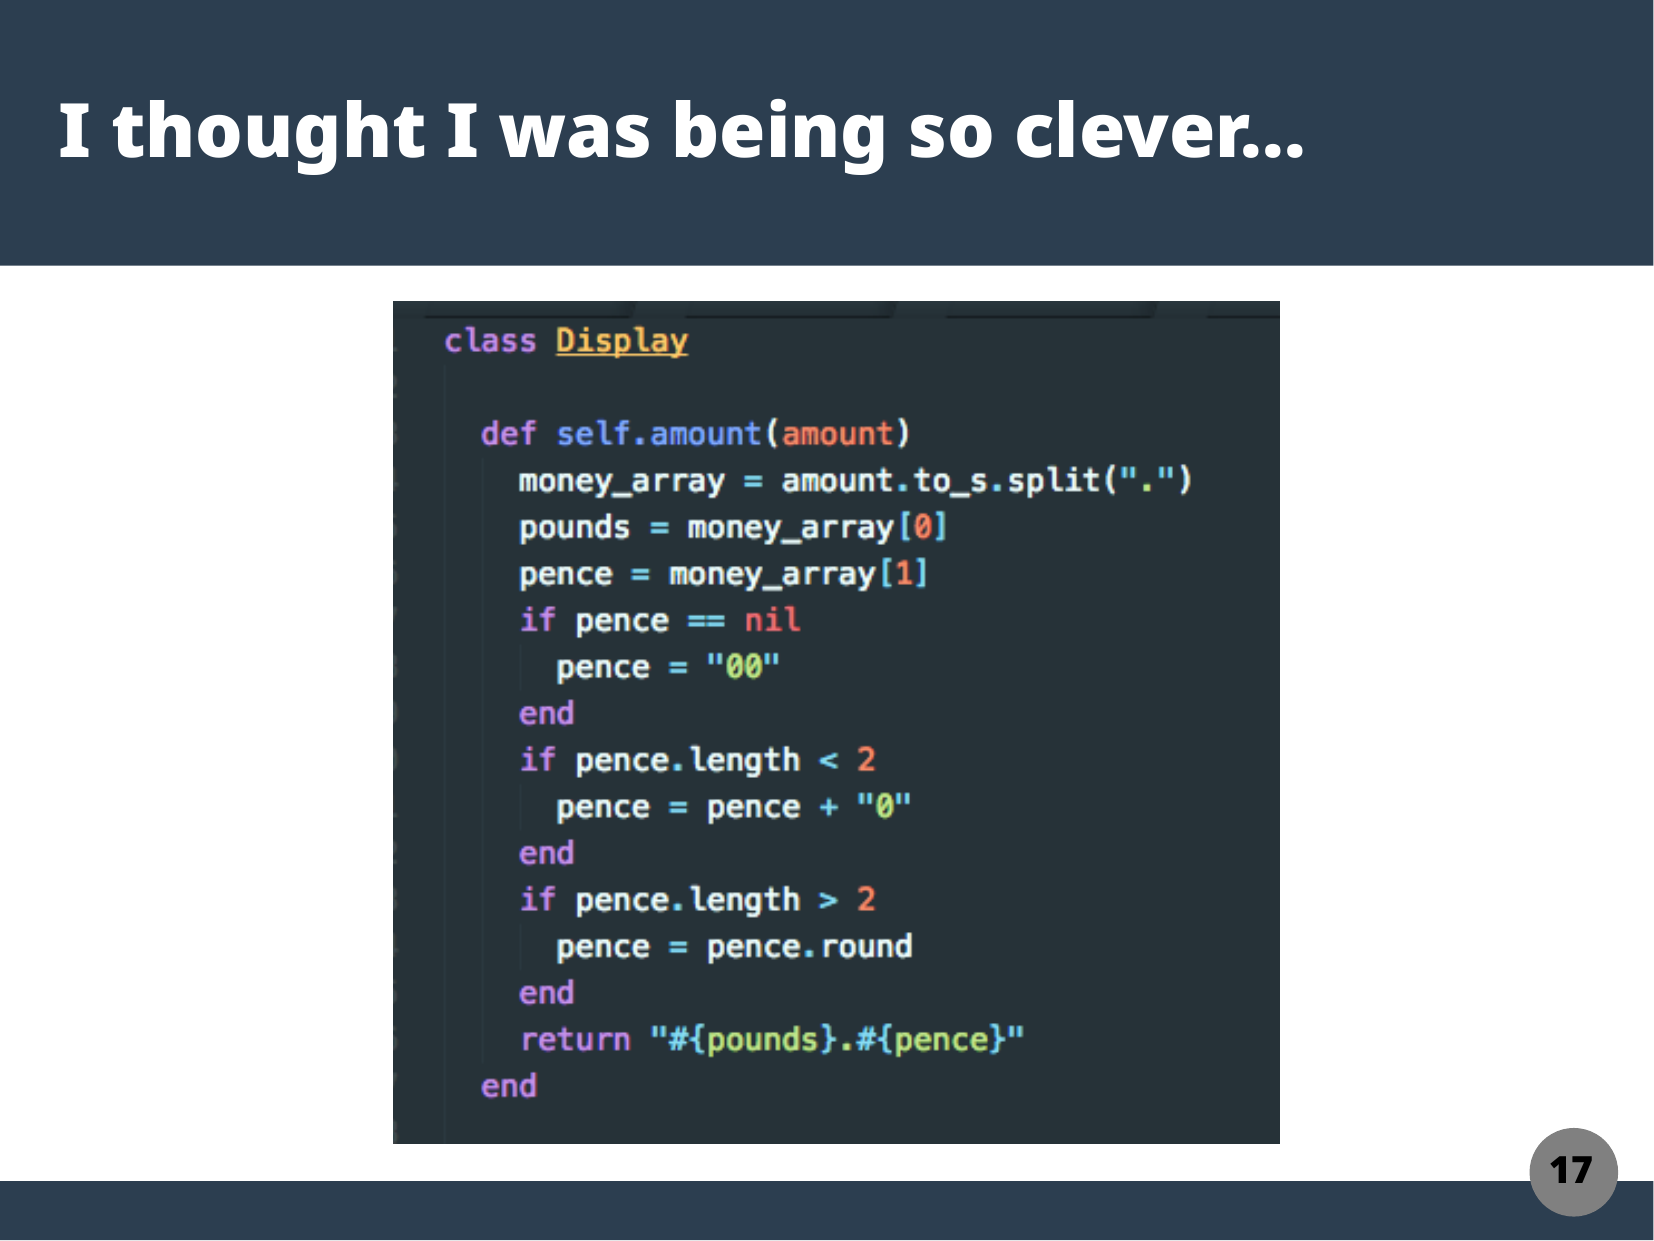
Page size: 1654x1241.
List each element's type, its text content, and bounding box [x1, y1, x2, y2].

title I thought I was being so clever... [59, 49, 1595, 207]
picture [393, 301, 1280, 1144]
